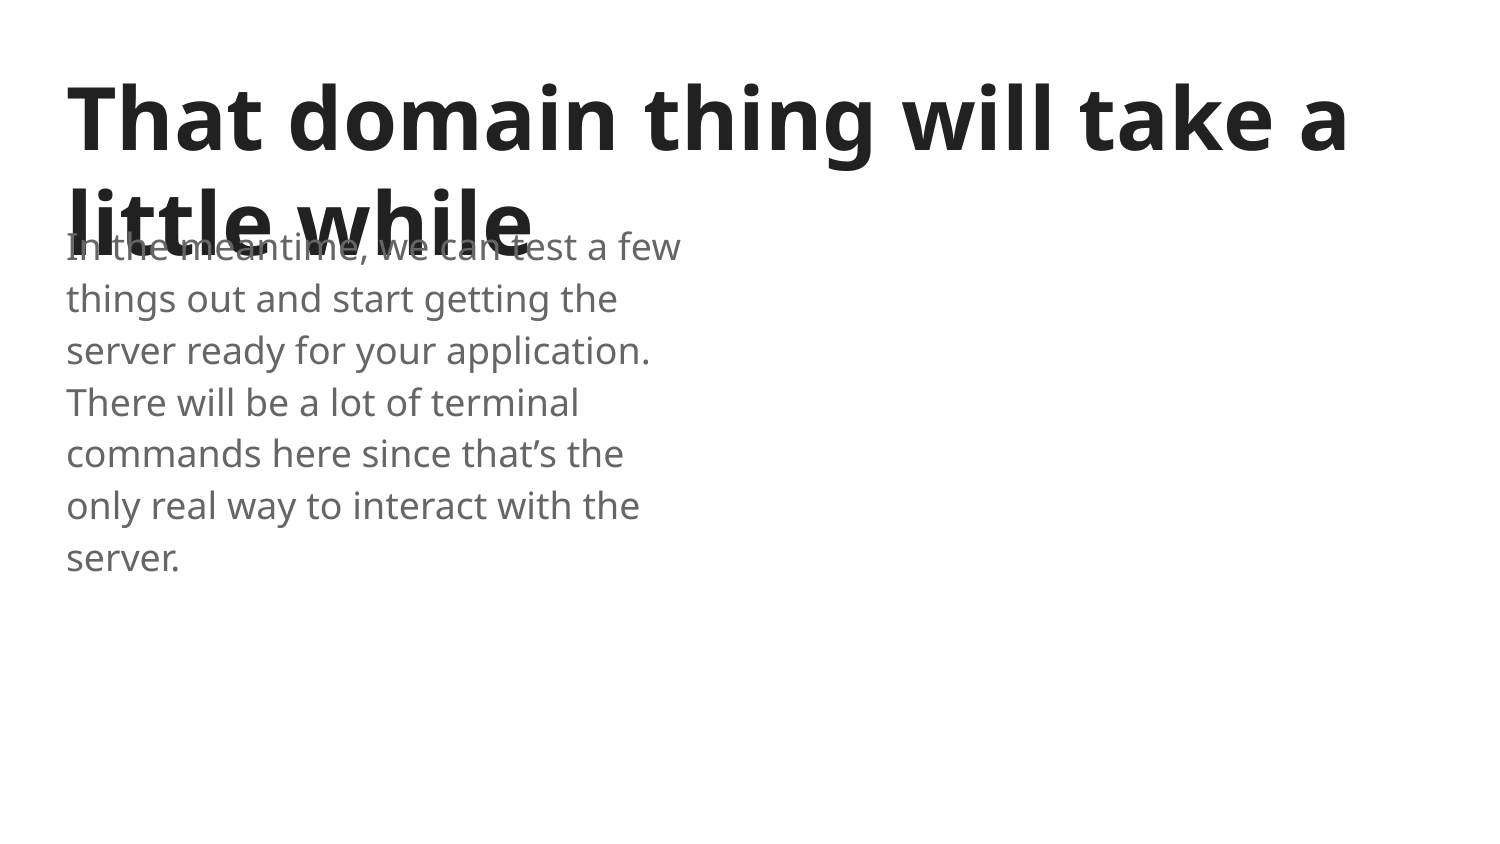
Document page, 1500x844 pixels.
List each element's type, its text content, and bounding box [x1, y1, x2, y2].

title That domain thing will take a little while [51, 48, 1449, 180]
list In the meantime, we can test a few things out and start getting the server ready for your application. There will be a lot of terminal commands here since that’s the only real way to interact with the server. [51, 201, 708, 750]
